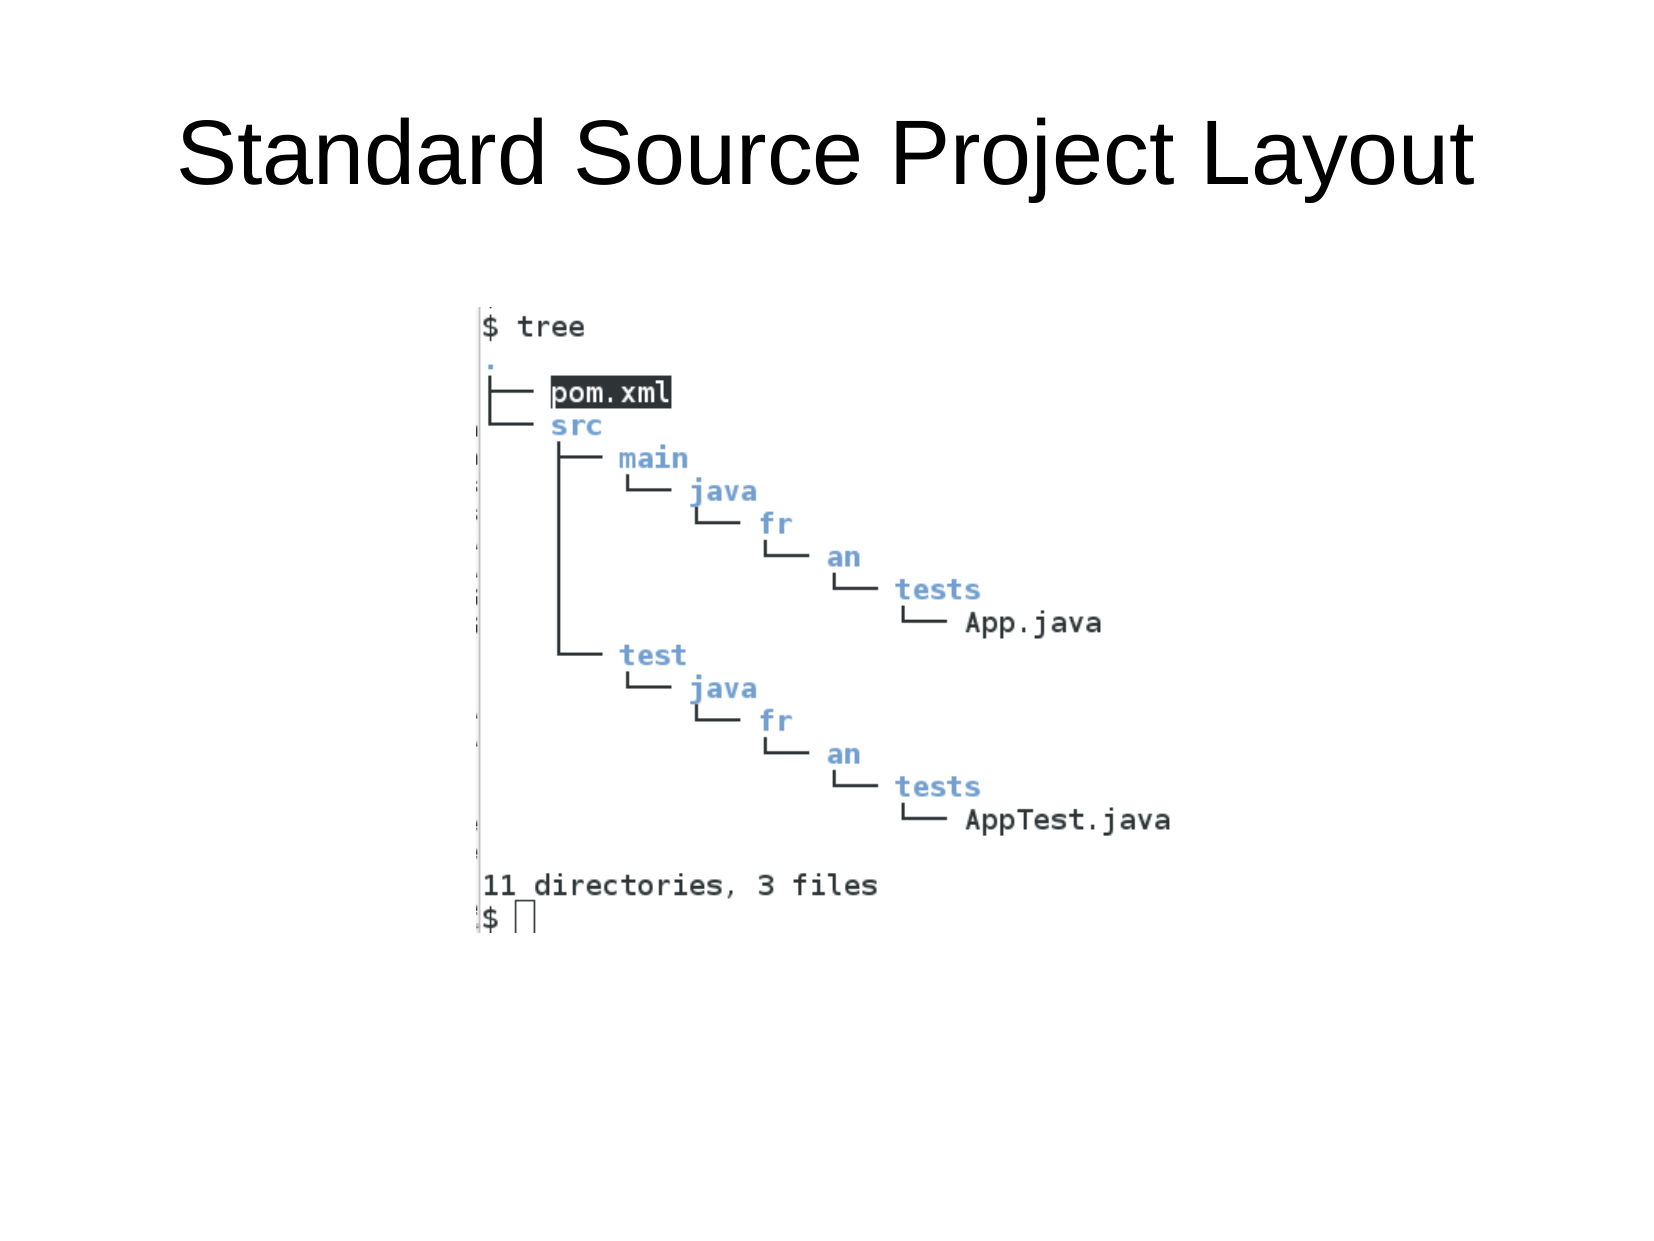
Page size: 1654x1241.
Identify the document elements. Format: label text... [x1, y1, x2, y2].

picture [476, 307, 1179, 933]
title Standard Source Project Layout [82, 49, 1571, 257]
